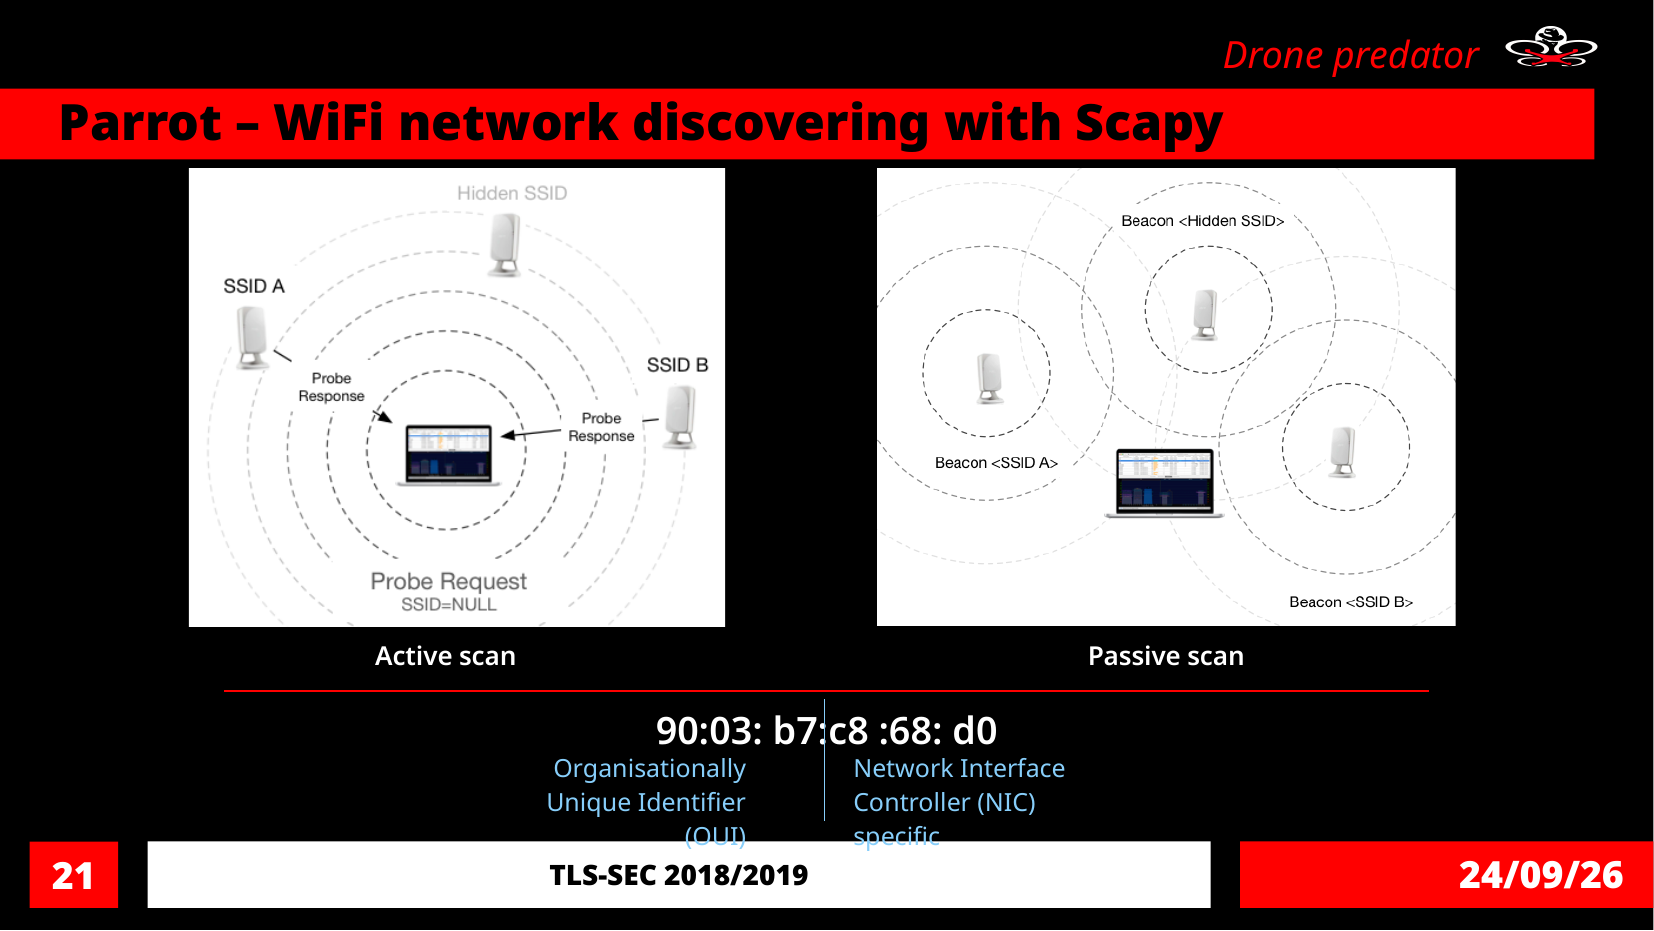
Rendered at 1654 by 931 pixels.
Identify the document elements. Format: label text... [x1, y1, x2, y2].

picture [188, 168, 726, 627]
list 90:03: b7:c8 :68: d0 [634, 704, 824, 756]
list Active scan [253, 637, 638, 674]
picture [877, 168, 1456, 626]
list 90:03: b7:c8 :68: d0 [825, 704, 1019, 756]
text_box Network Interface Controller (NIC) specific [838, 743, 1123, 821]
picture [1488, 15, 1617, 80]
text_box Organisationally Unique Identifier (OUI) [531, 743, 815, 821]
list Passive scan [974, 637, 1359, 674]
title Parrot – WiFi network discovering with Scapy [59, 44, 1595, 156]
